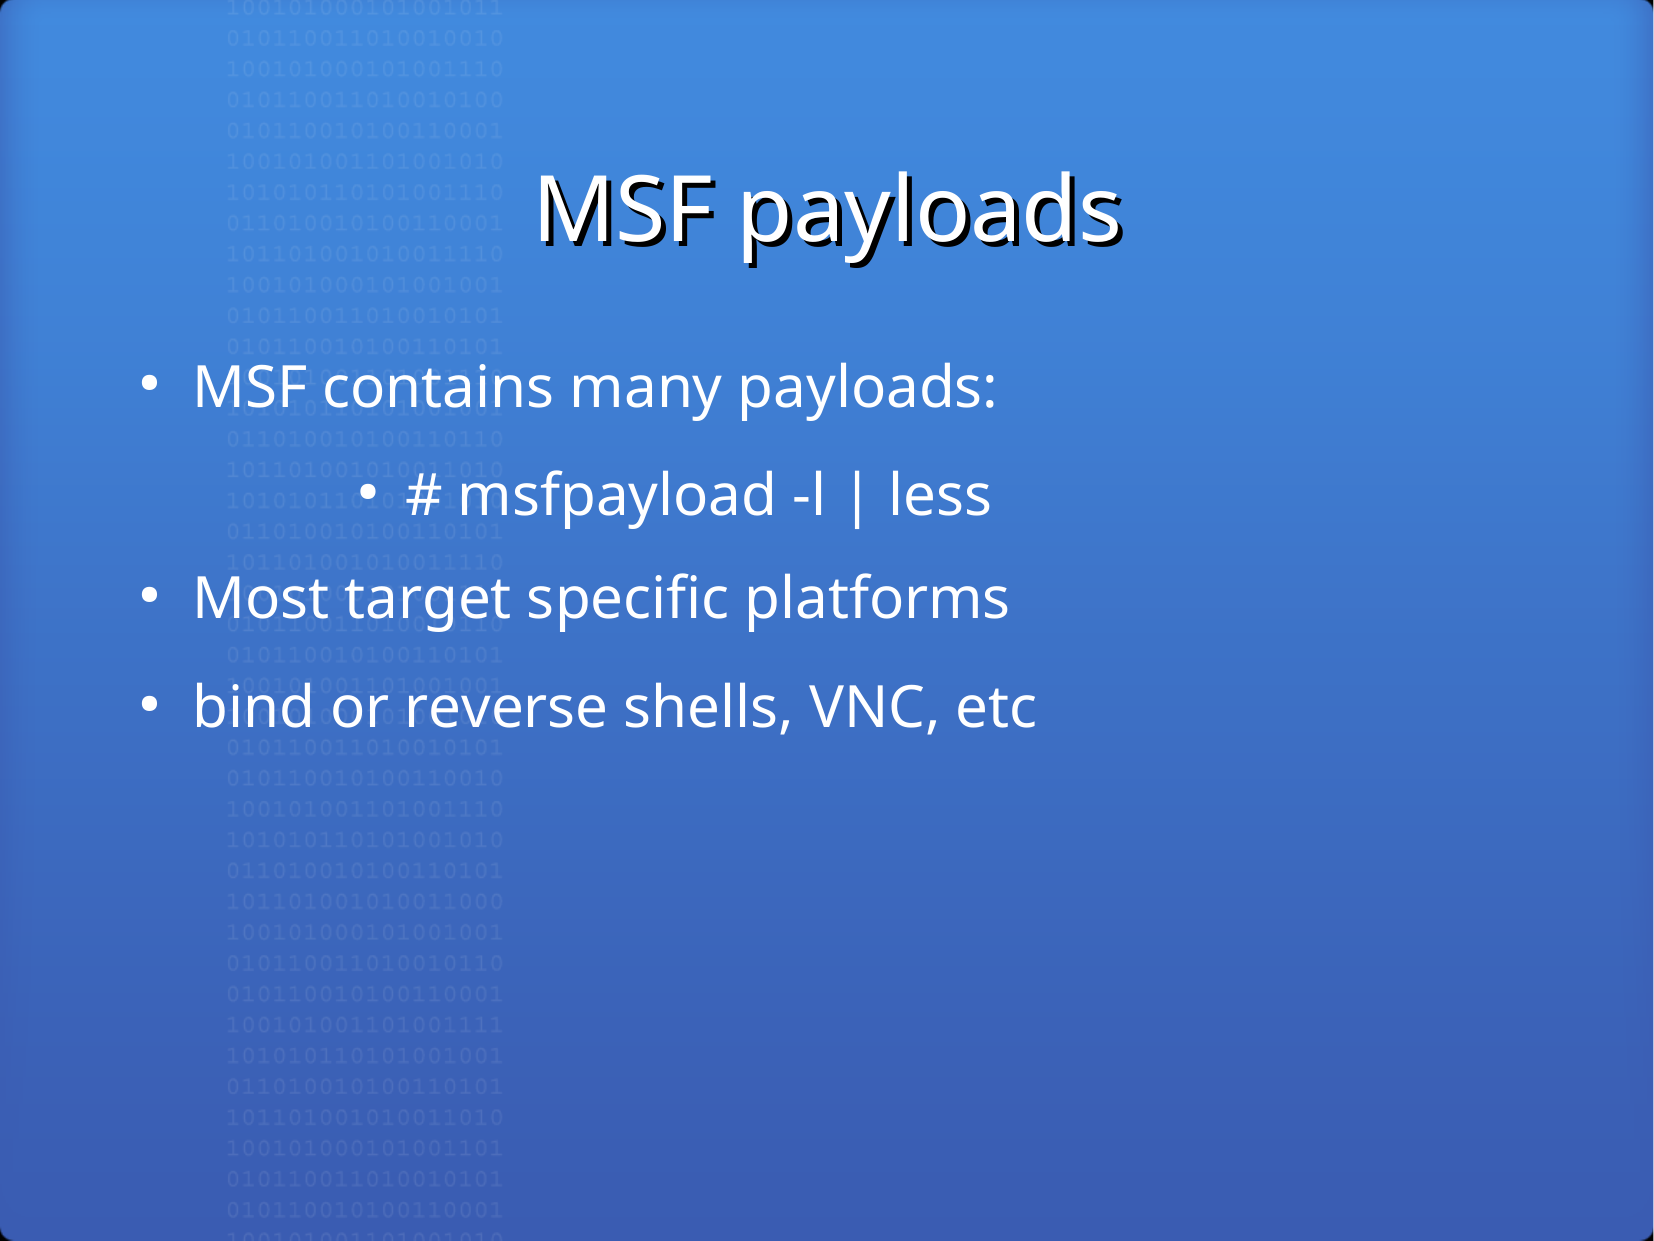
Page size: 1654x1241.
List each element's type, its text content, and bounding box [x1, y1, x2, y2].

list MSF contains many payloads: # msfpayload -l | less Most target specific platforms bind or reverse shells, VNC, etc [121, 344, 1534, 1127]
title MSF payloads [121, 102, 1534, 310]
picture [0, 0, 1654, 1241]
